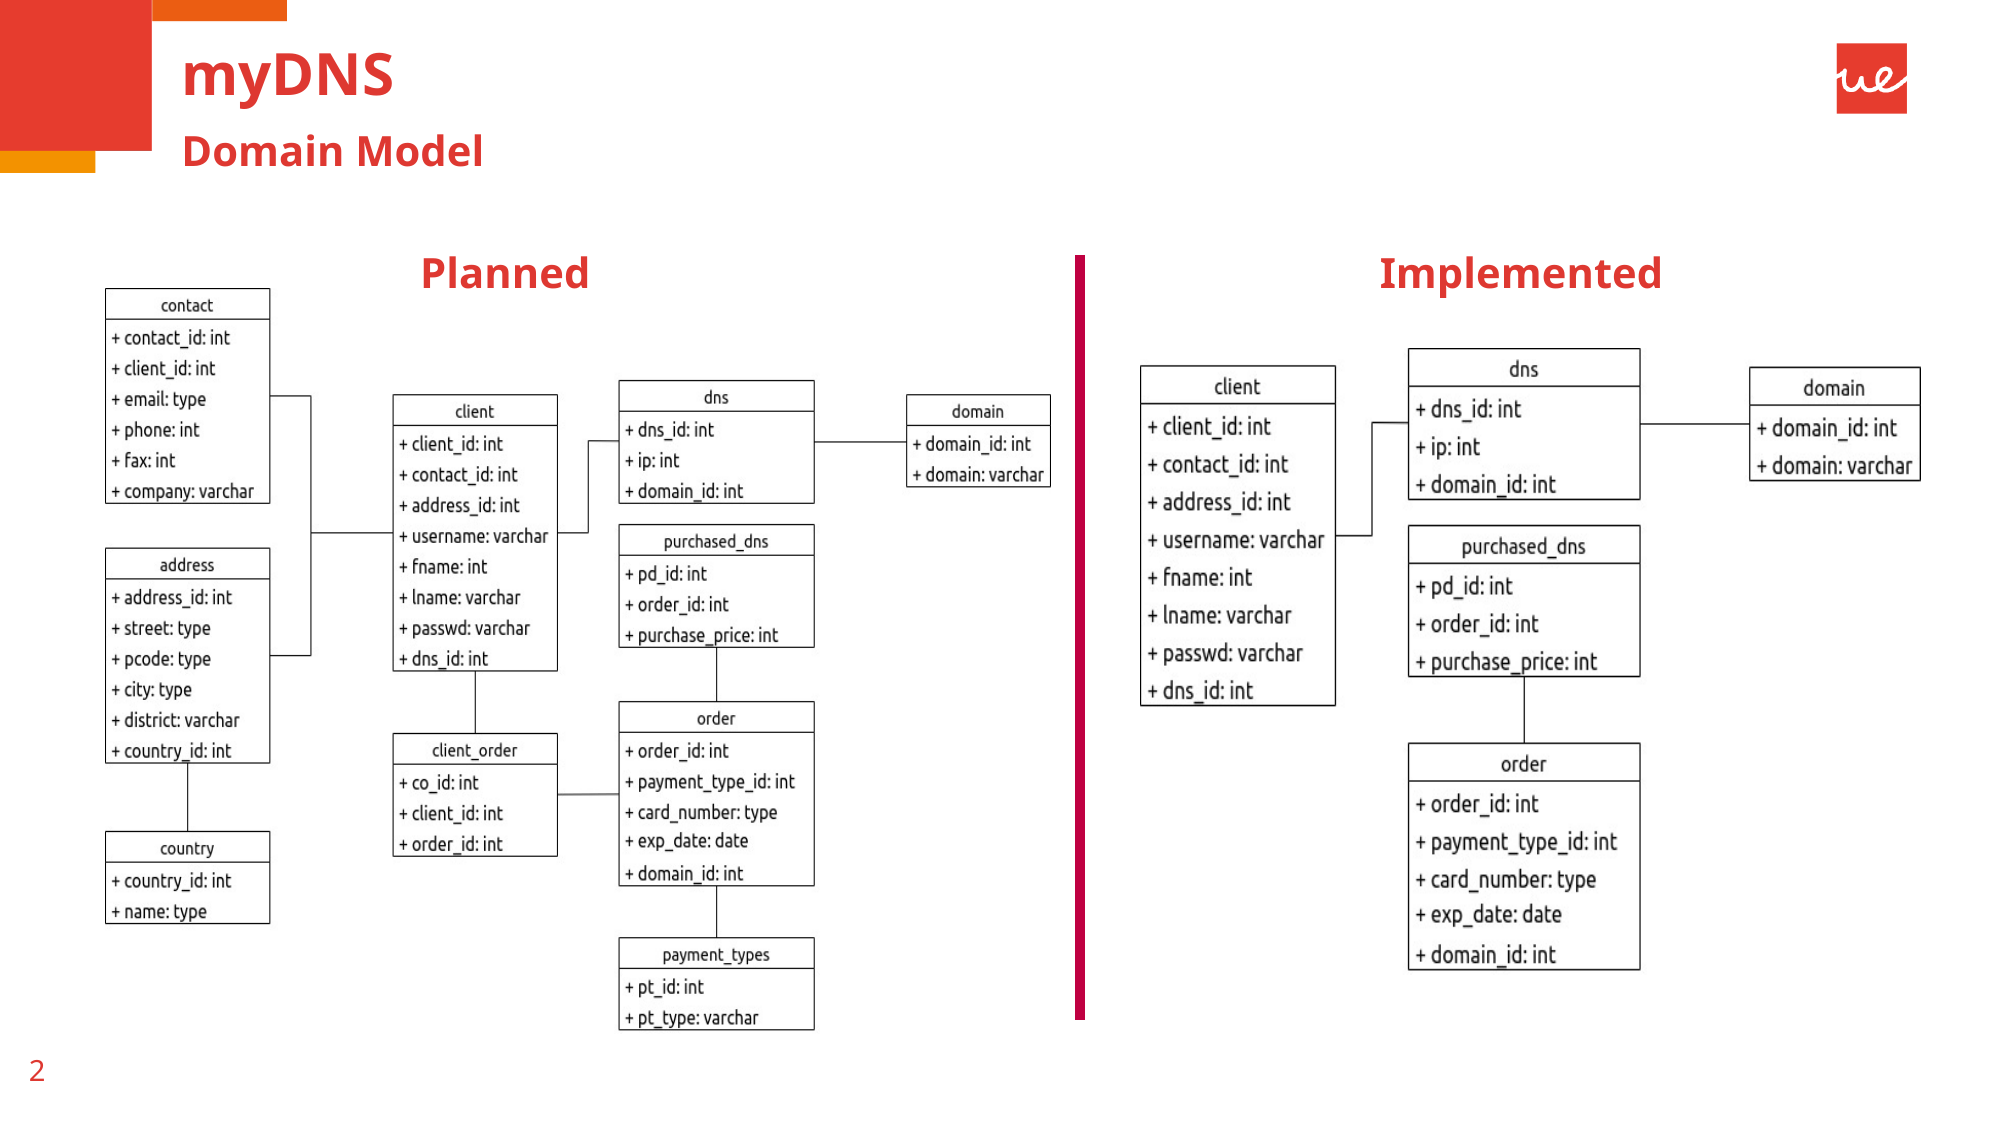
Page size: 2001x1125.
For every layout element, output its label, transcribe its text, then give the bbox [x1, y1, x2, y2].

text_box Implemented [1365, 239, 1706, 299]
picture [0, 0, 287, 174]
title myDNS [166, 38, 1728, 106]
picture [1140, 348, 1921, 976]
text_box Planned [405, 239, 626, 299]
picture [1826, 34, 1916, 123]
subtitle Domain Model [166, 122, 1728, 186]
slide_number <number> [2, 1044, 73, 1105]
picture [105, 288, 1051, 1034]
